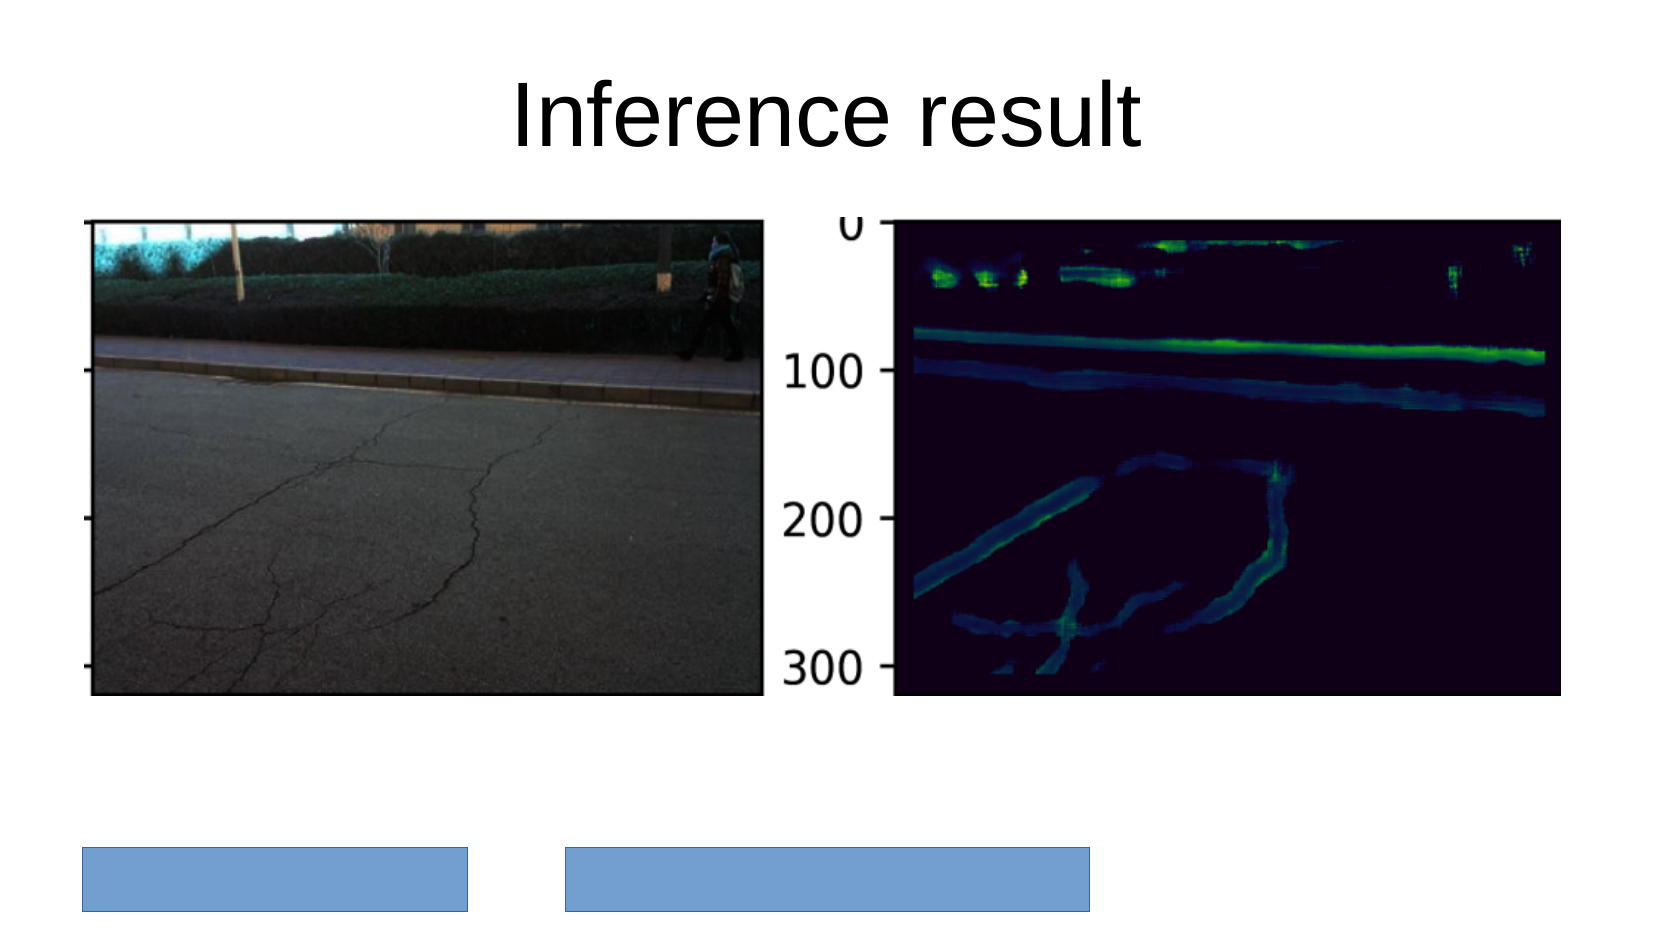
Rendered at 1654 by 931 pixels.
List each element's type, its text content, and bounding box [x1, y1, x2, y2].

picture [84, 217, 1561, 696]
title Inference result [82, 37, 1571, 193]
